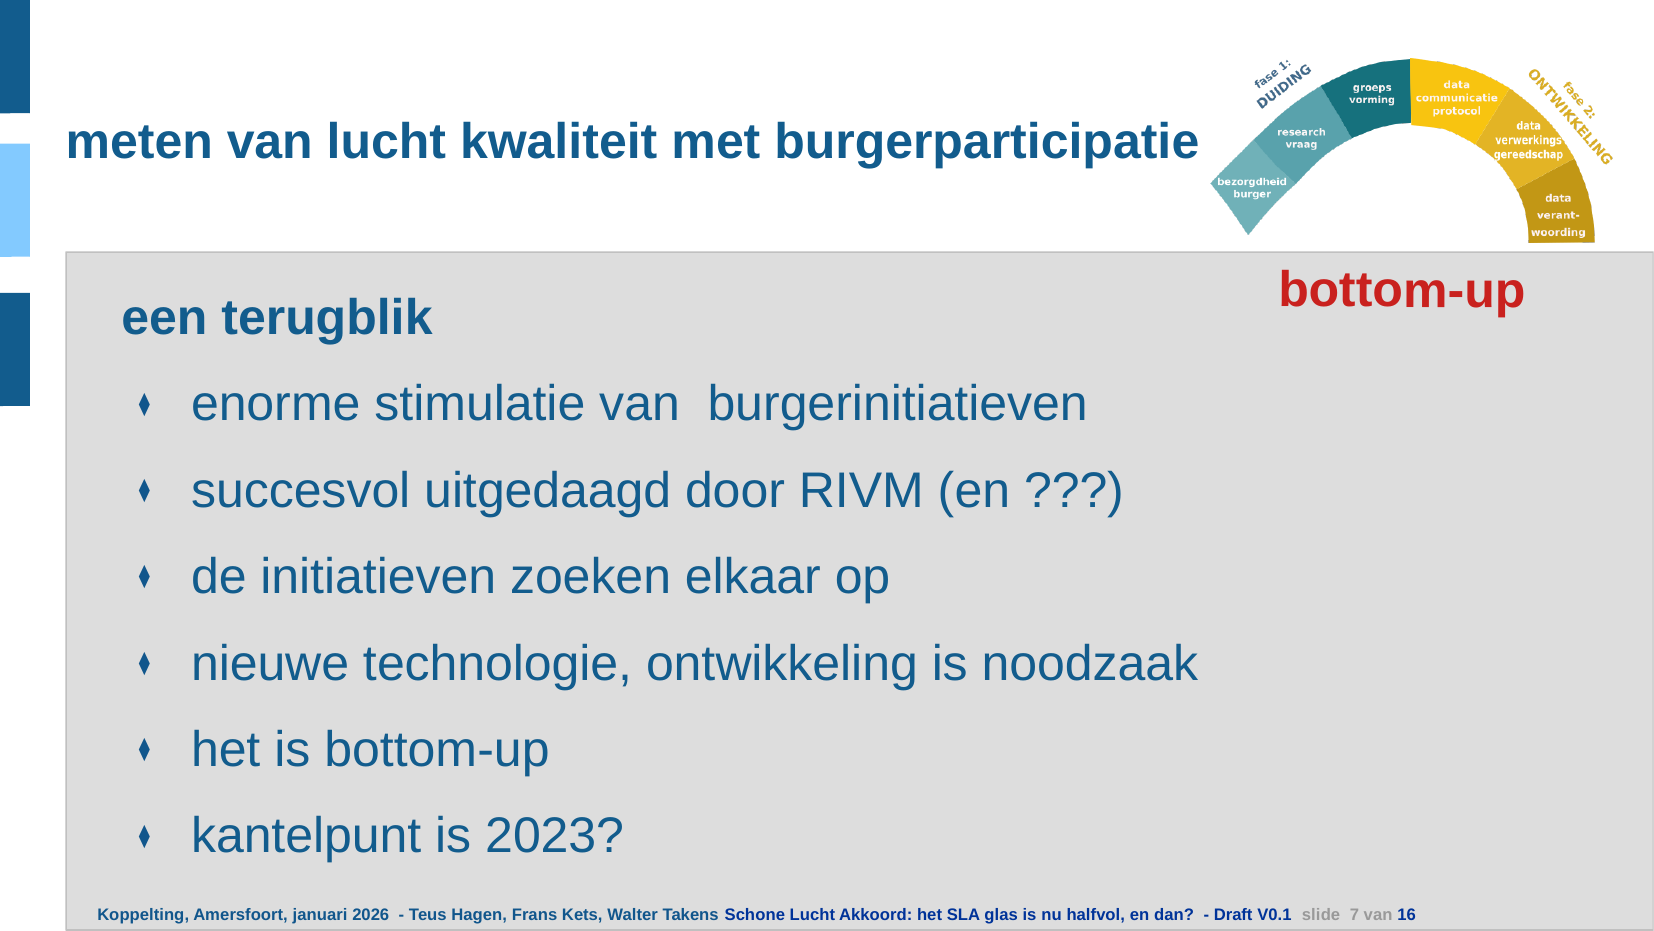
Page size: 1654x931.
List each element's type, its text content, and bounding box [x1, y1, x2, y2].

picture [1210, 58, 1613, 243]
text_box bottom-up [1263, 253, 1560, 326]
list een terugblik enorme stimulatie van burgerinitiatieven succesvol uitgedaagd door RIVM (en ???) de initiatieven zoeken elkaar op nieuwe technologie, ontwikkeling is noodzaak het is bottom-up kantelpunt is 2023? [121, 258, 1594, 931]
title meten van lucht kwaliteit met burgerparticipatie [65, 69, 1210, 184]
